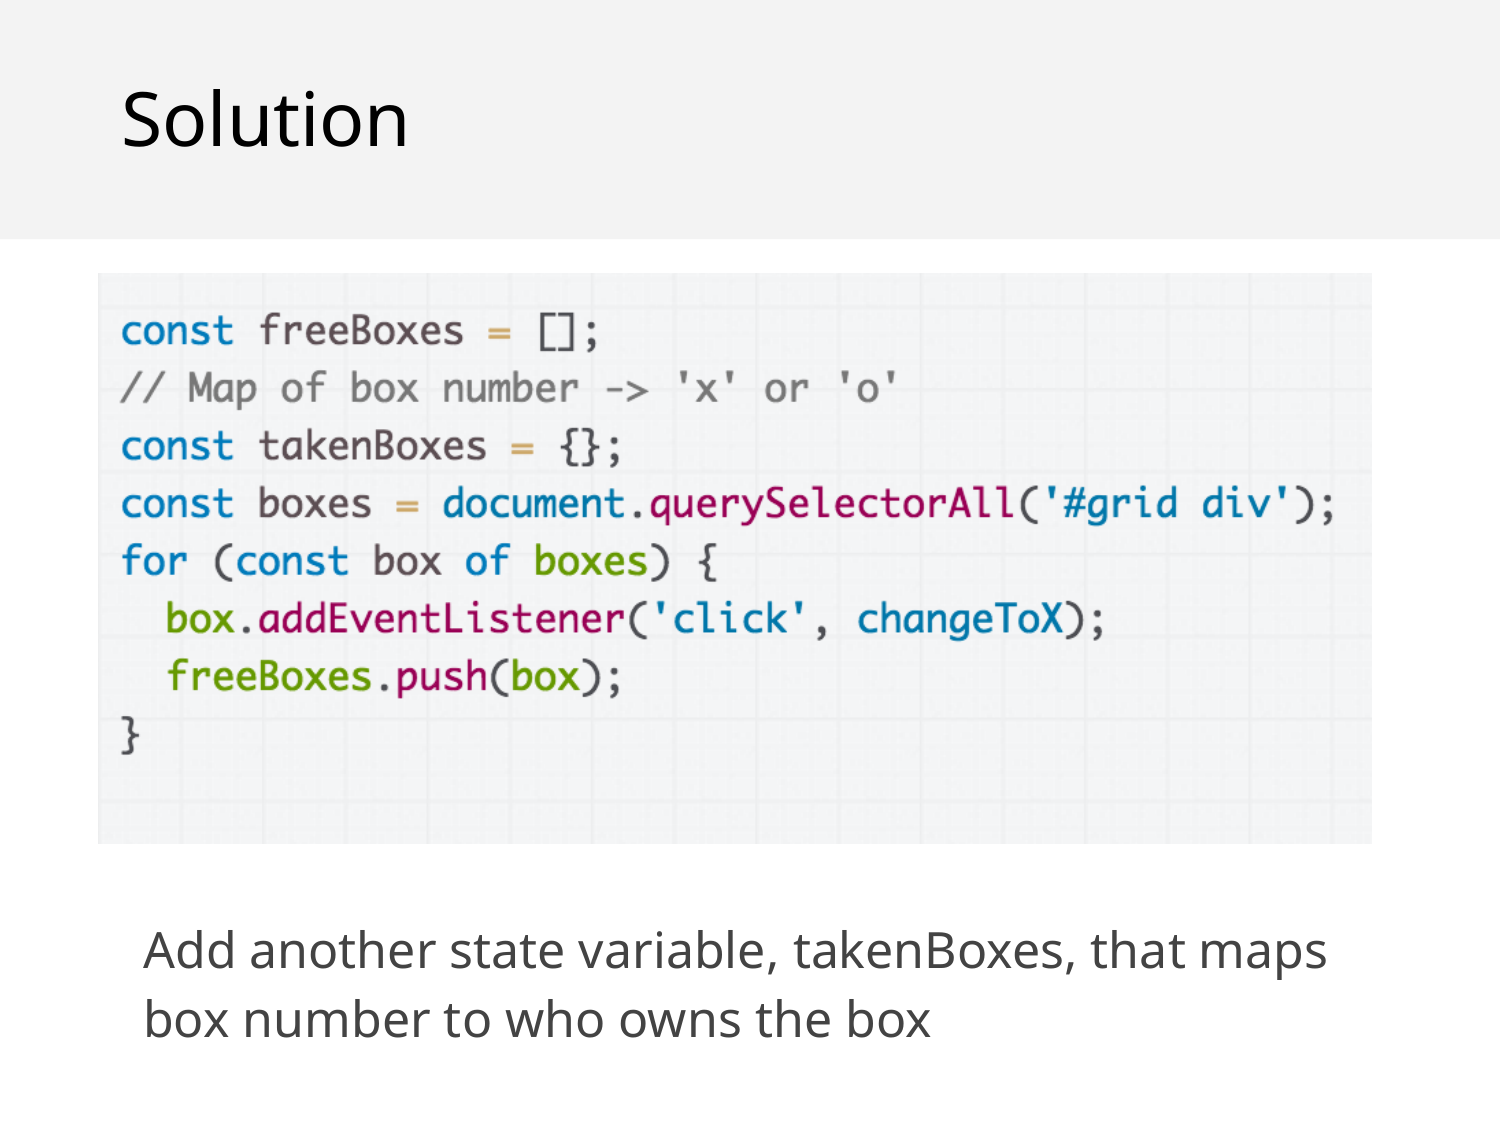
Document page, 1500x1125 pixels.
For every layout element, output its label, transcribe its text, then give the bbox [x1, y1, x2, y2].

title Solution [106, 56, 1350, 183]
list Add another state variable, takenBoxes, that maps box number to who owns the box [128, 894, 1372, 1066]
picture [98, 273, 1372, 844]
